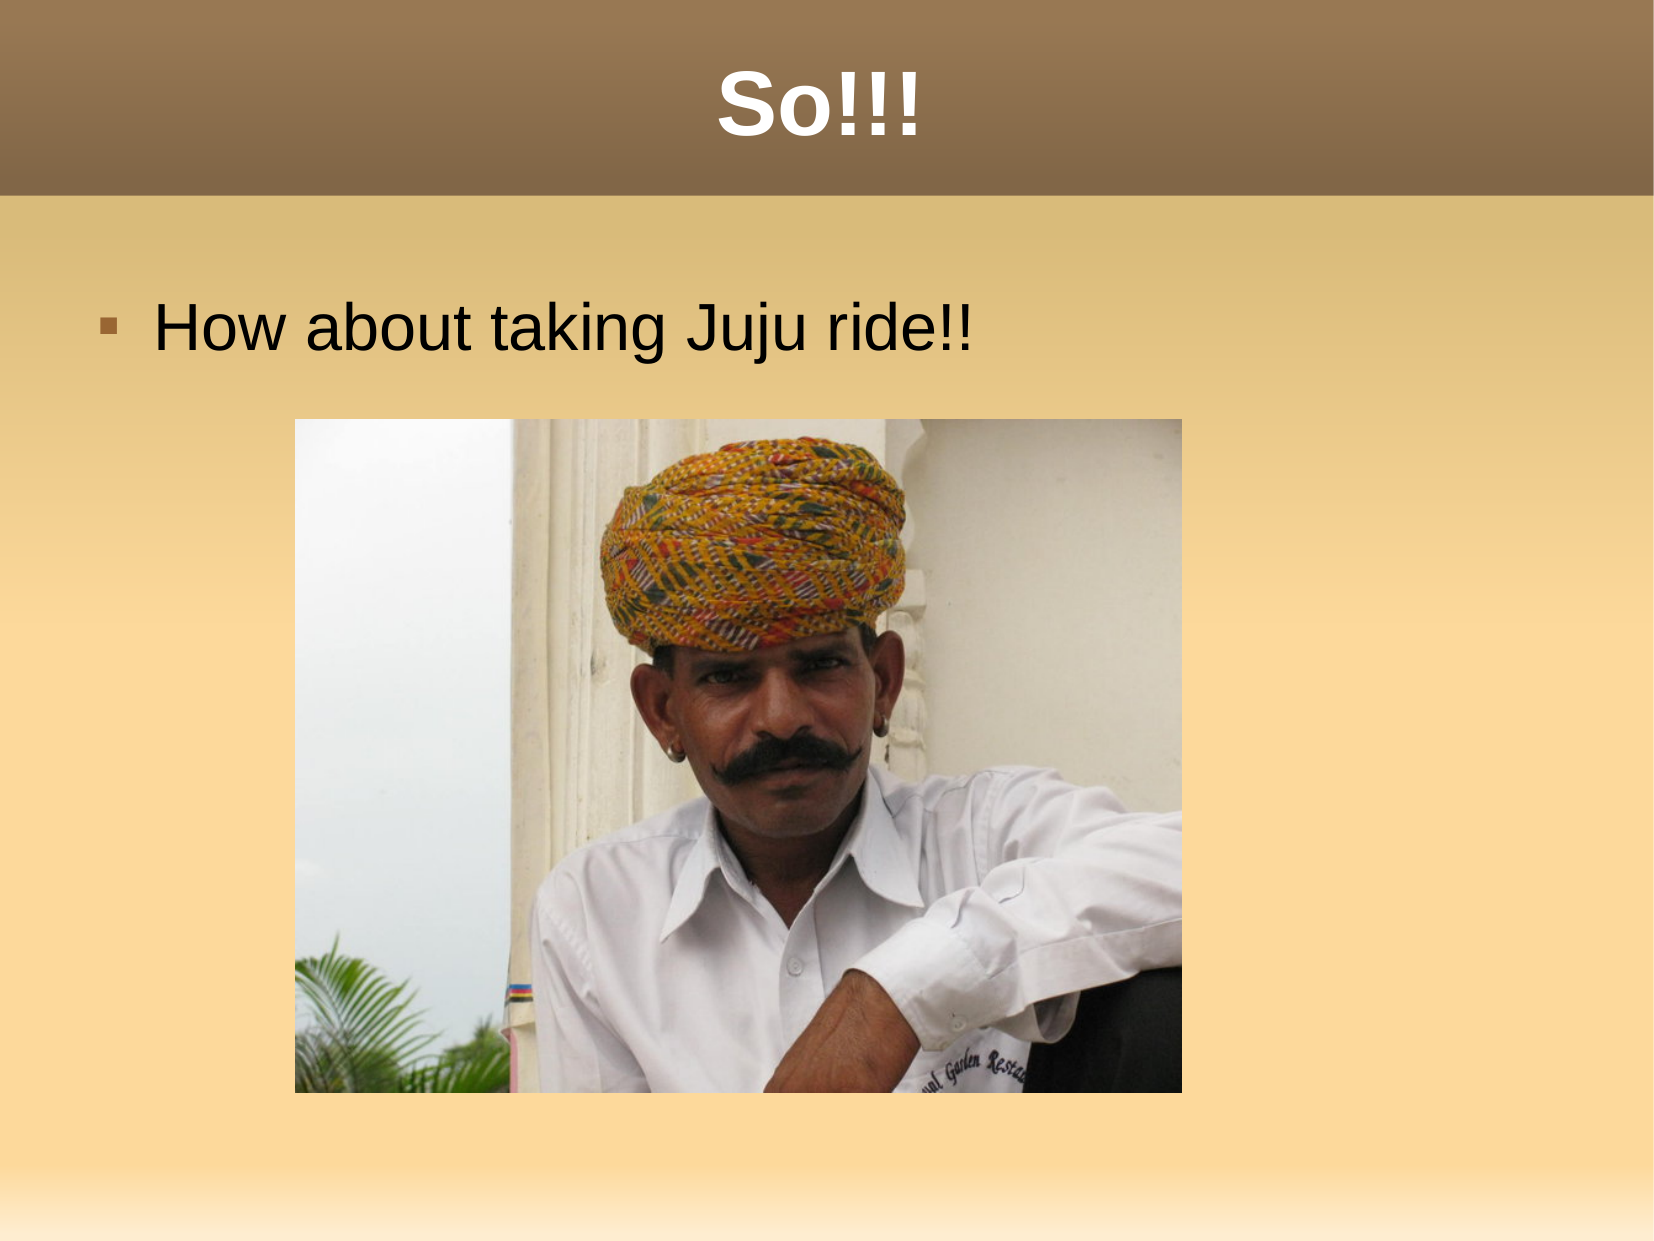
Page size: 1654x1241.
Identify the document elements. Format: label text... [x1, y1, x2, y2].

list How about taking Juju ride!! [82, 290, 1571, 1094]
picture [0, 0, 1654, 1241]
title So!!! [76, 7, 1565, 200]
